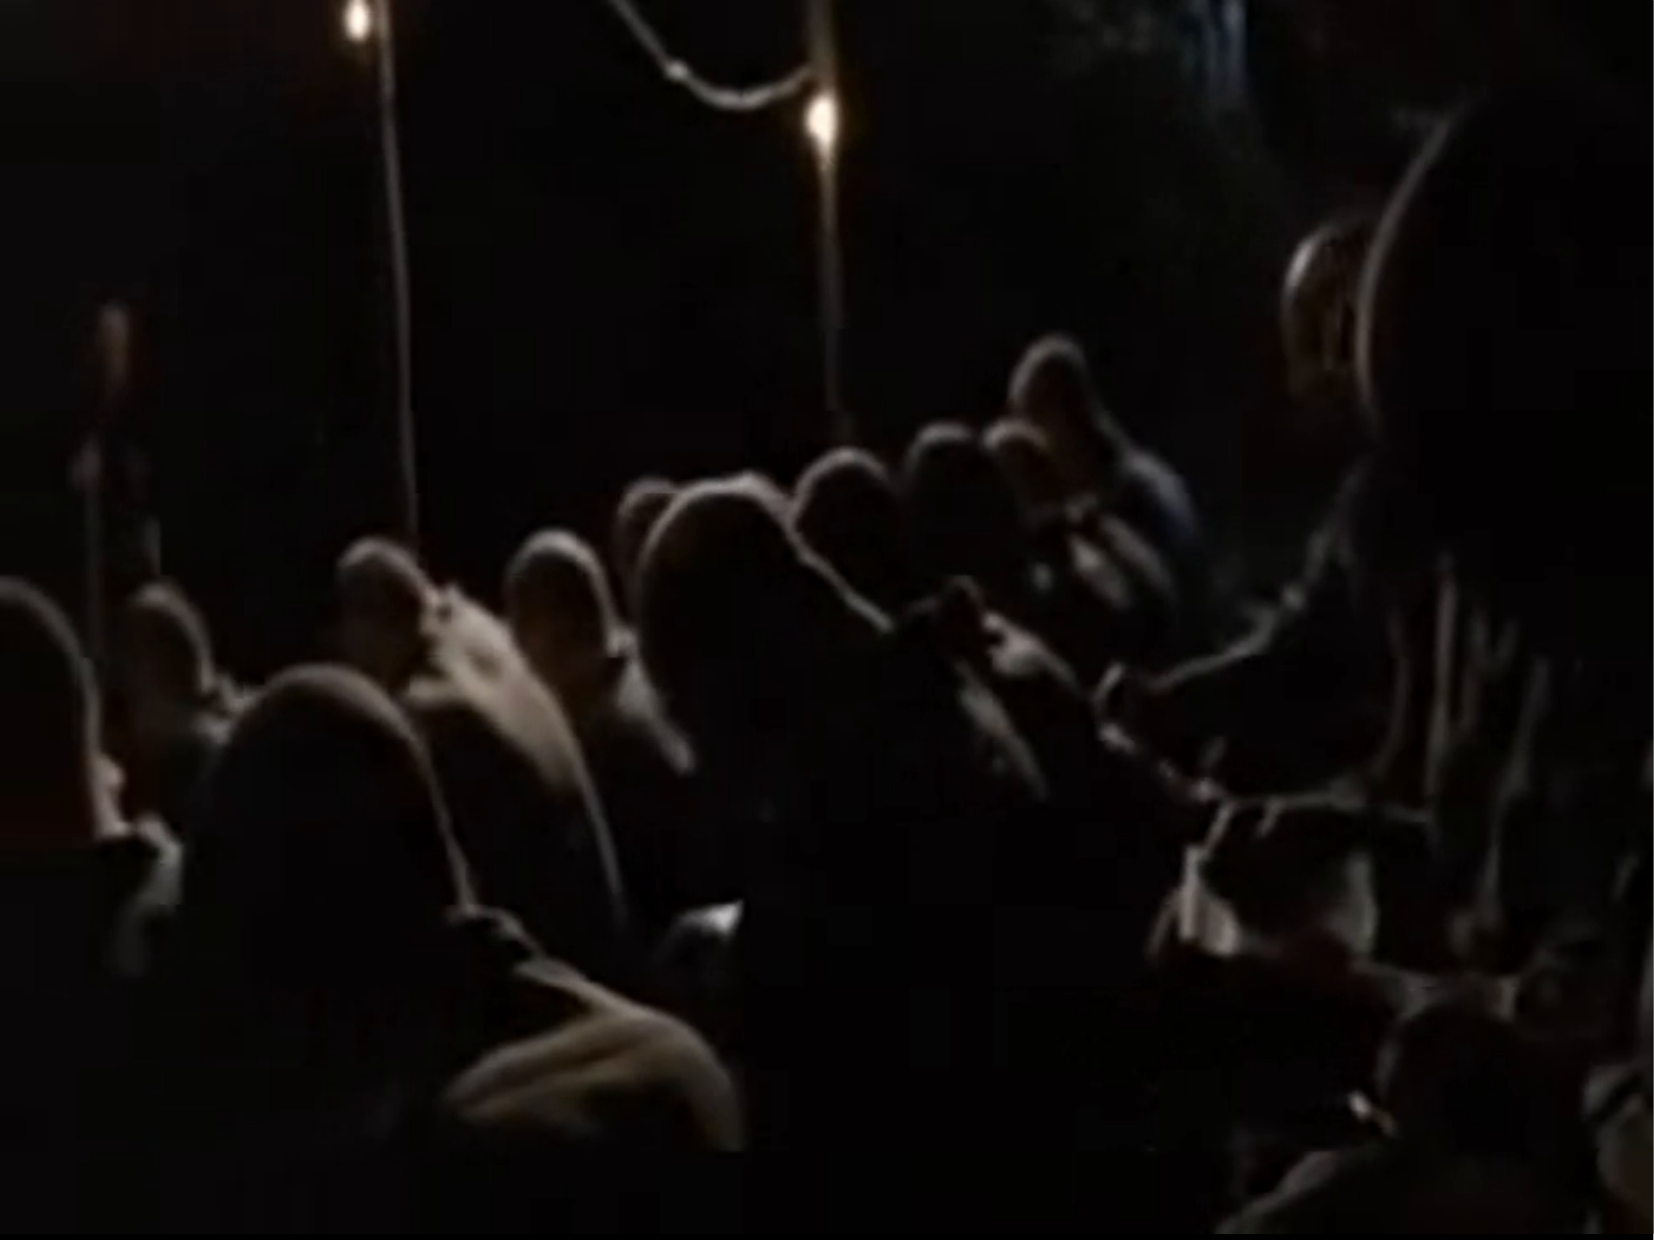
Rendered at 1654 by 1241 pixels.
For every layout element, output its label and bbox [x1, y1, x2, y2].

text_box [0, 0, 1654, 1235]
